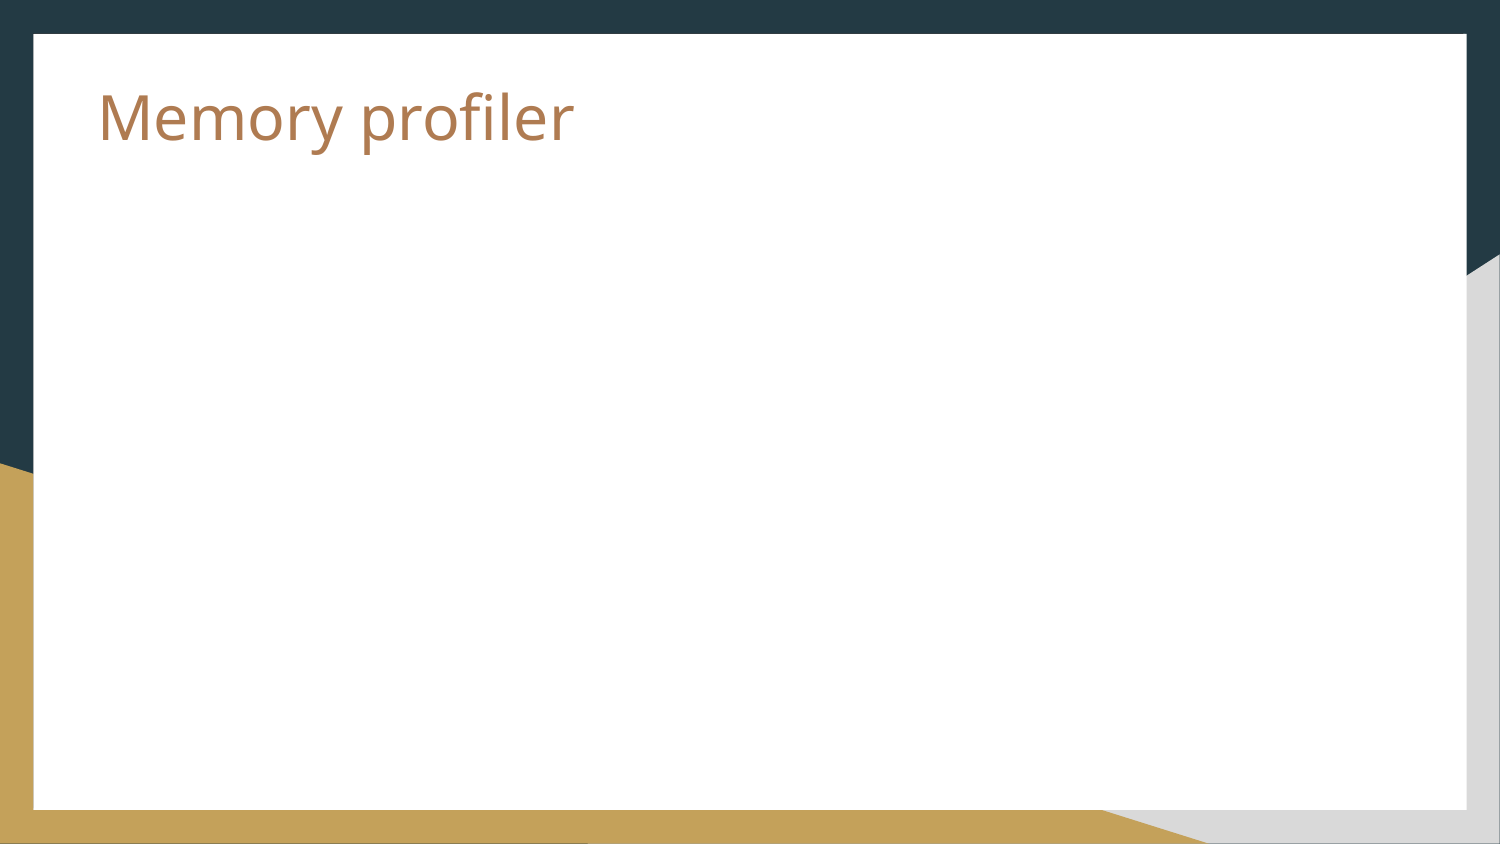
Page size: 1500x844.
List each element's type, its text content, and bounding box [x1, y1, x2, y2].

title Memory profiler [82, 62, 690, 167]
